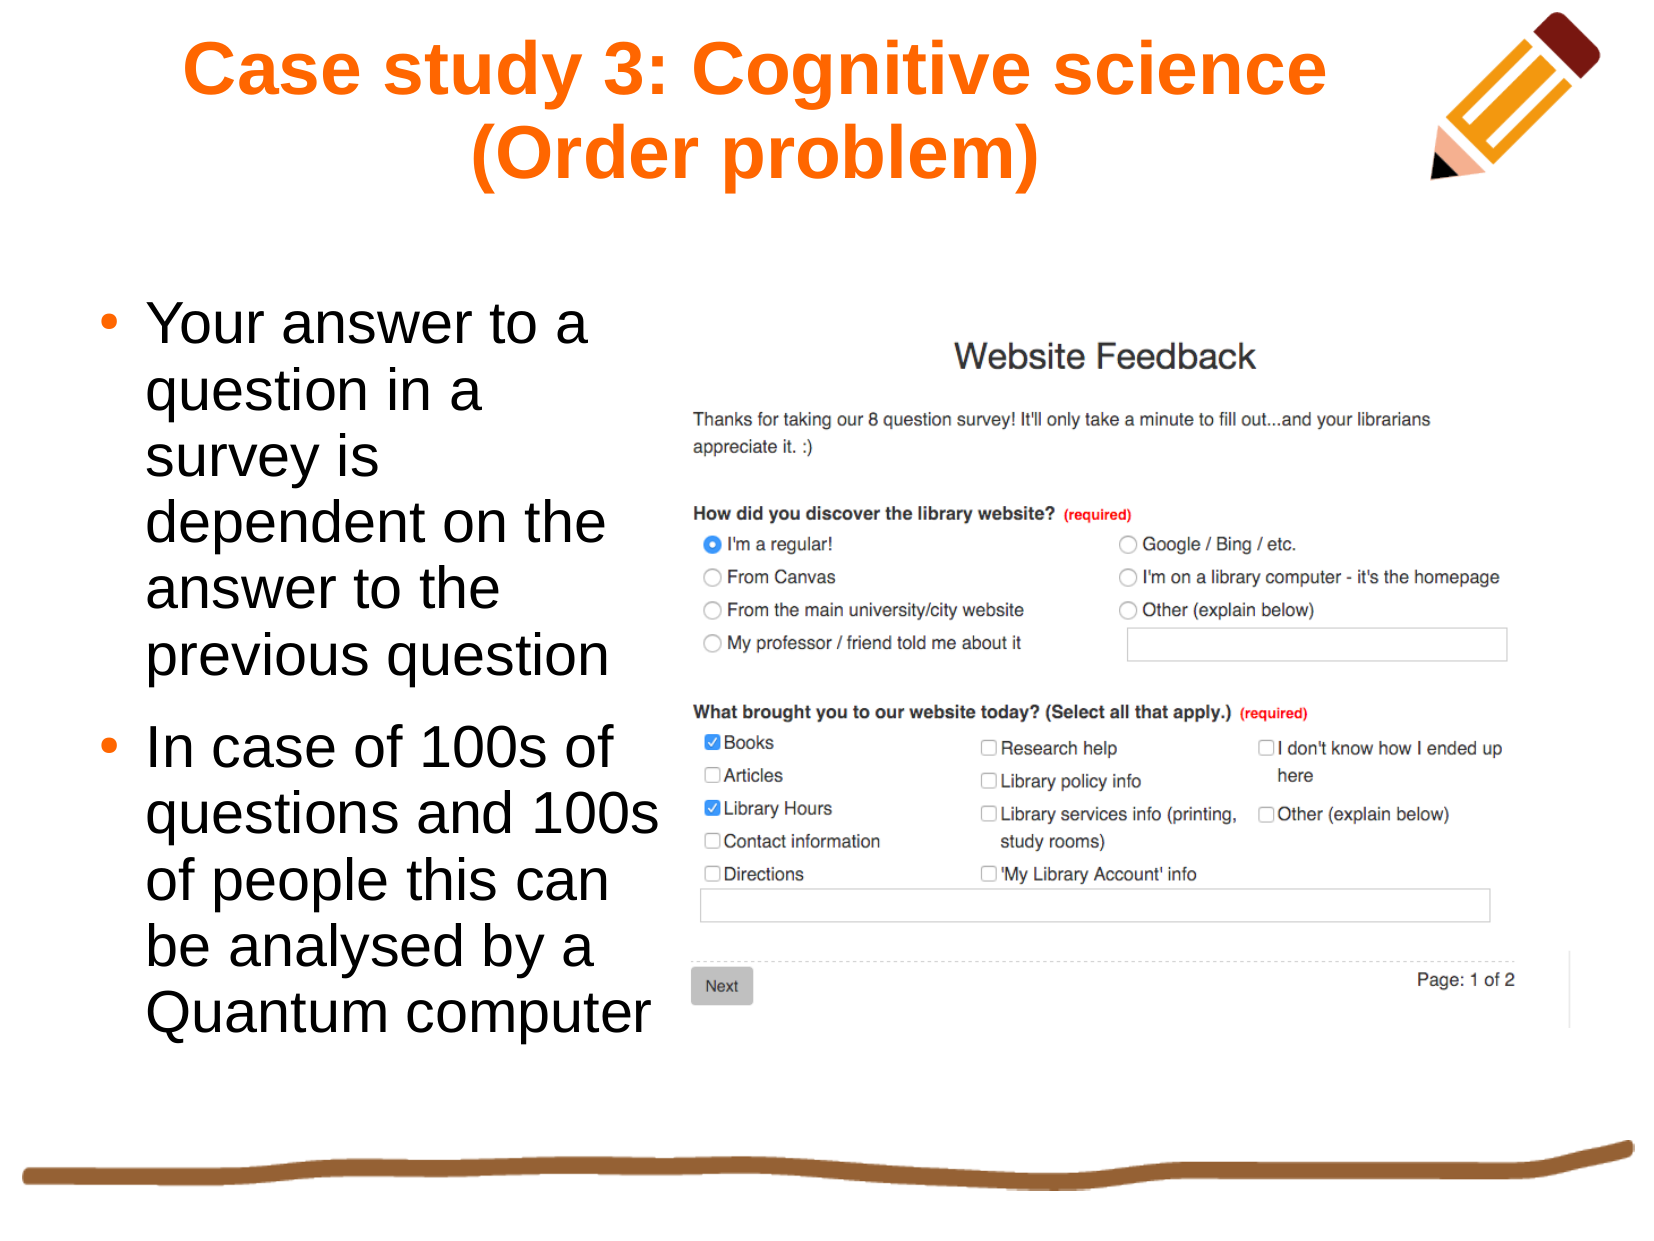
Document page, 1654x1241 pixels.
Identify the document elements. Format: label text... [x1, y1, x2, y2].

picture [665, 319, 1571, 1028]
picture [22, 1140, 1635, 1191]
picture [1430, 12, 1601, 181]
title Case study 3: Cognitive science (Order problem) [82, 26, 1430, 195]
list Your answer to a question in a survey is dependent on the answer to the previous question In case of 100s of questions and 100s of people this can be analysed by a Quantum computer [82, 290, 662, 1122]
